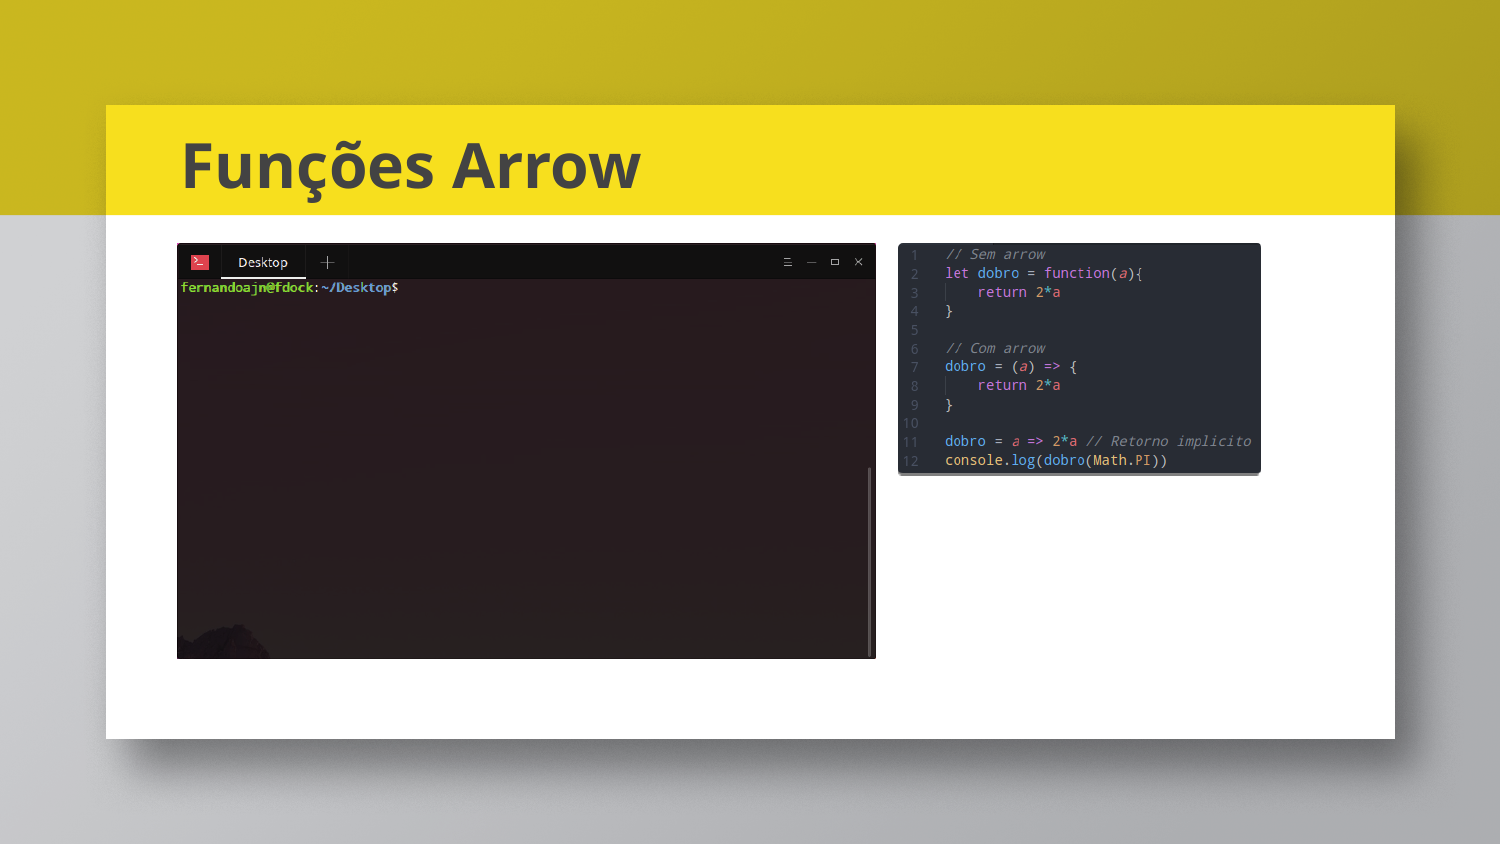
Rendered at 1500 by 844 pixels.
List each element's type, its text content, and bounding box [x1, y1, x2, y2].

picture [0, 0, 1500, 844]
text_box Economizar código; Simplificar a escrita; Anônimas; Retorno implícito. [154, 243, 853, 700]
title Funções Arrow [165, 106, 1336, 217]
